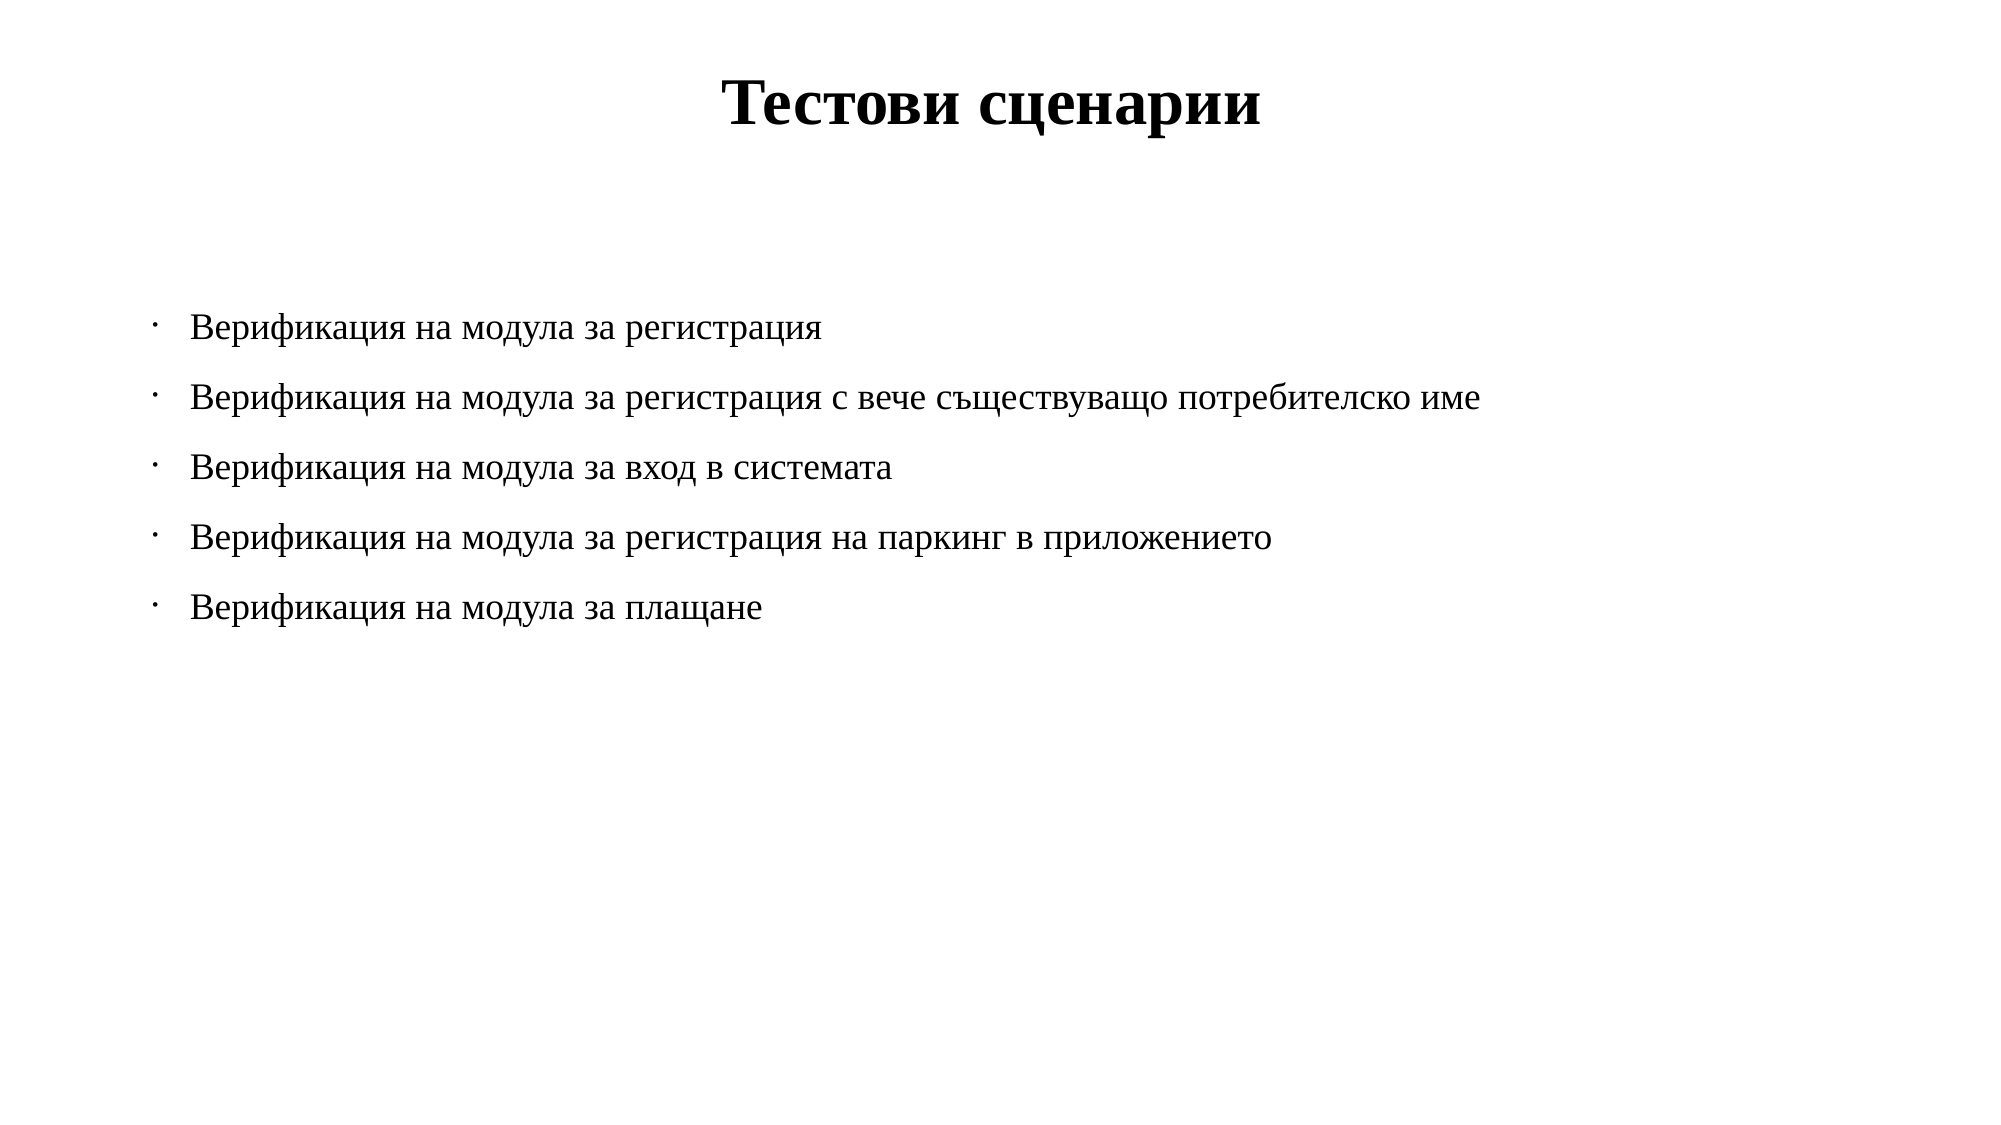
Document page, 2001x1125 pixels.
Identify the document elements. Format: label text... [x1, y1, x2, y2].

list Верификация на модула за регистрация Верификация на модула за регистрация с вече съществуващо потребителско име Верификация на модула за вход в системата Верификация на модула за регистрация на паркинг в приложението Верификация на модула за плащане [137, 299, 1863, 1014]
title Тестови сценарии [137, 59, 1863, 278]
